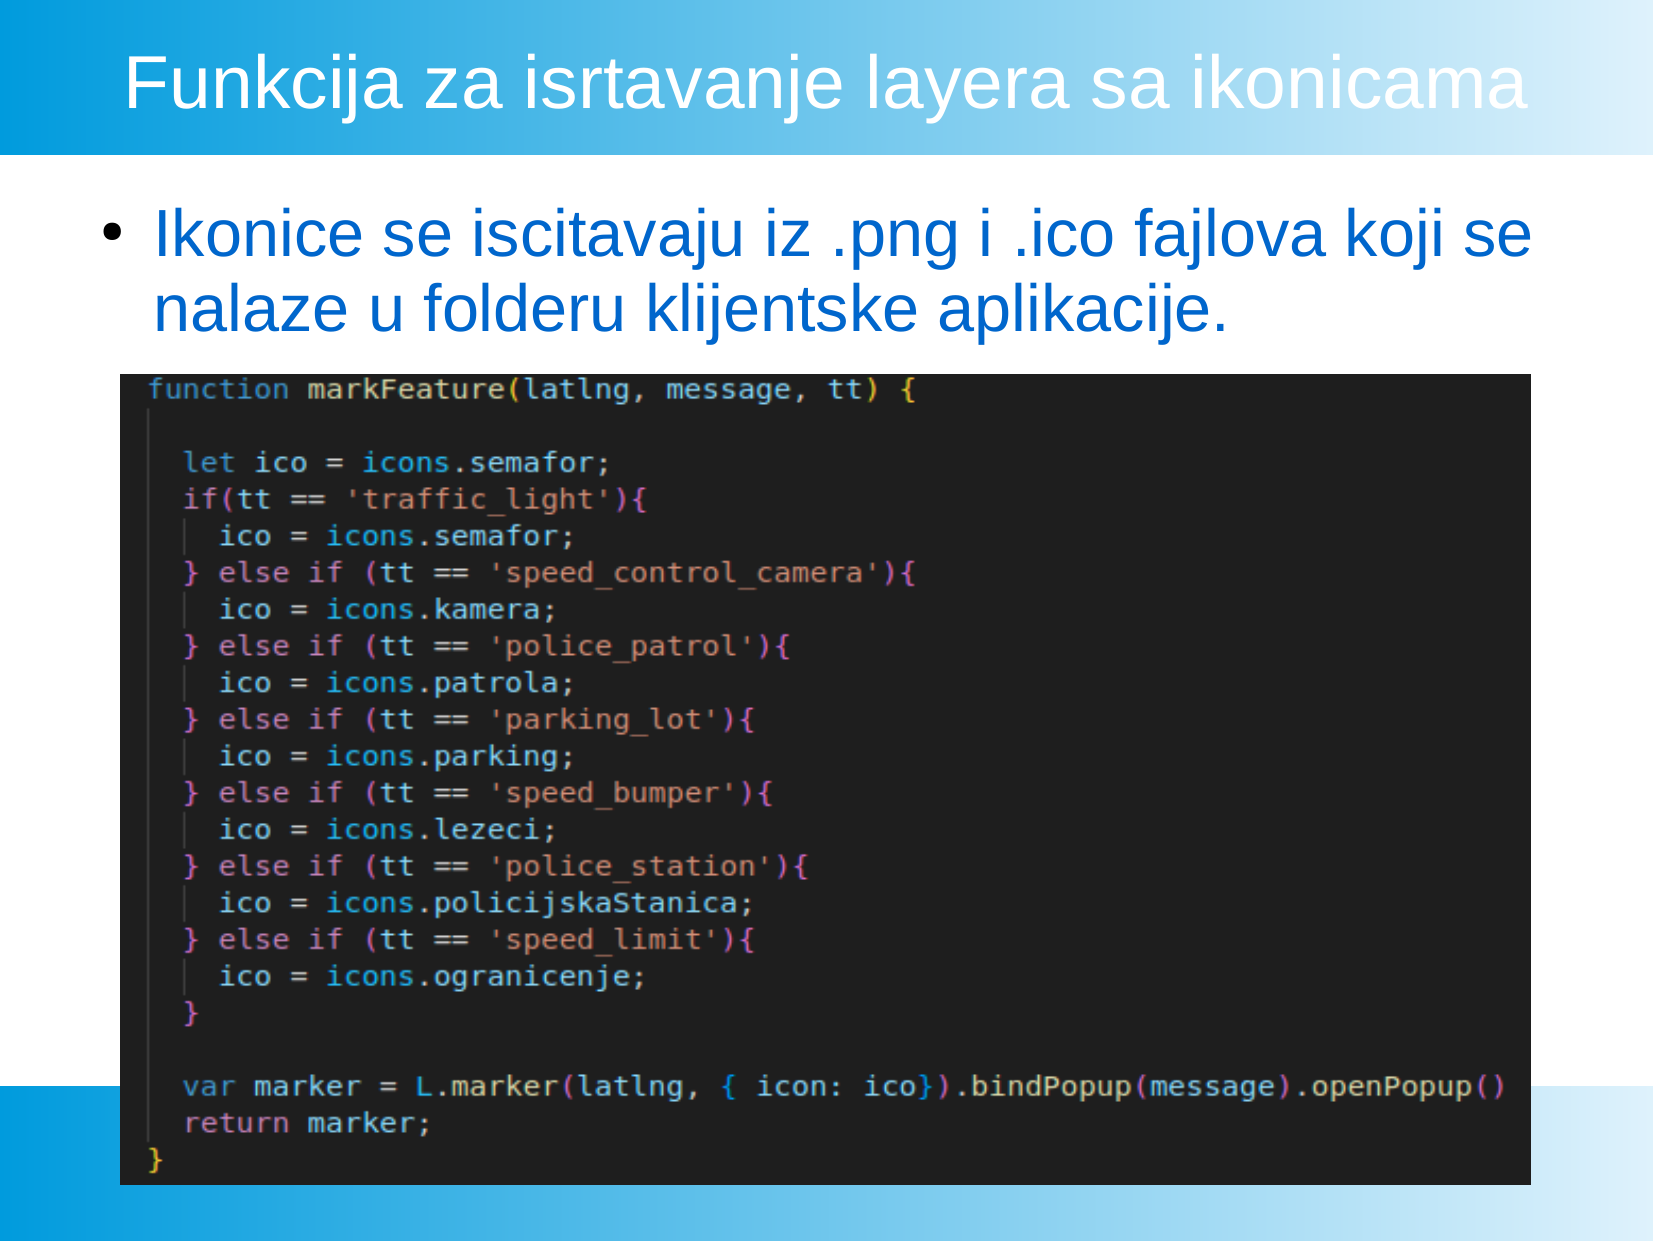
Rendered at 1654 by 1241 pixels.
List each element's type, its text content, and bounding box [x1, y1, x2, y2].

picture [120, 374, 1531, 1241]
list Ikonice se iscitavaju iz .png i .ico fajlova koji se nalaze u folderu klijentske aplikacije. [82, 195, 1571, 916]
title Funkcija za isrtavanje layera sa ikonicama [82, 30, 1571, 135]
